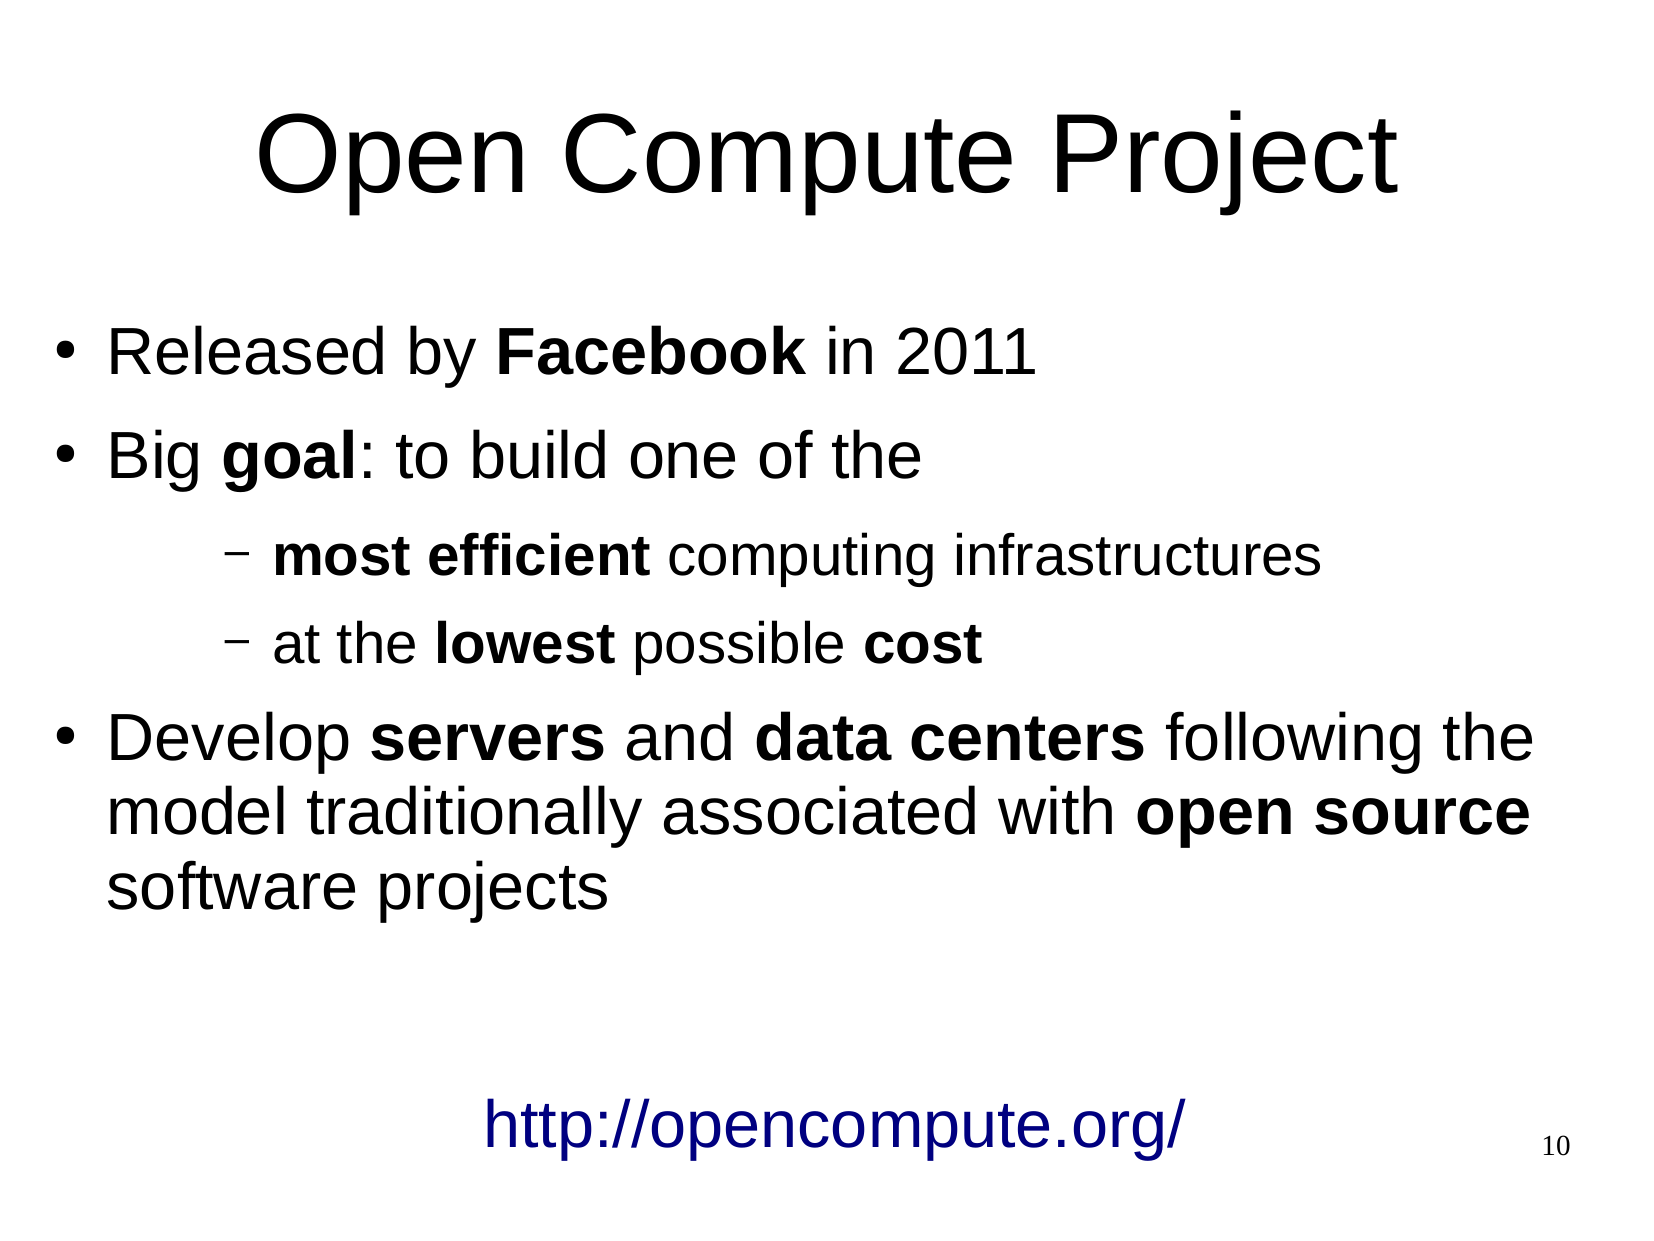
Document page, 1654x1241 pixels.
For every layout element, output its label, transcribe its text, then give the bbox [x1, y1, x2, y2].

text_box http://opencompute.org/ [412, 1087, 1220, 1163]
list Released by Facebook in 2011 Big goal: to build one of the most efficient computing infrastructures at the lowest possible cost Develop servers and data centers following the model traditionally associated with open source software projects [35, 313, 1621, 1012]
title Open Compute Project [82, 49, 1571, 257]
